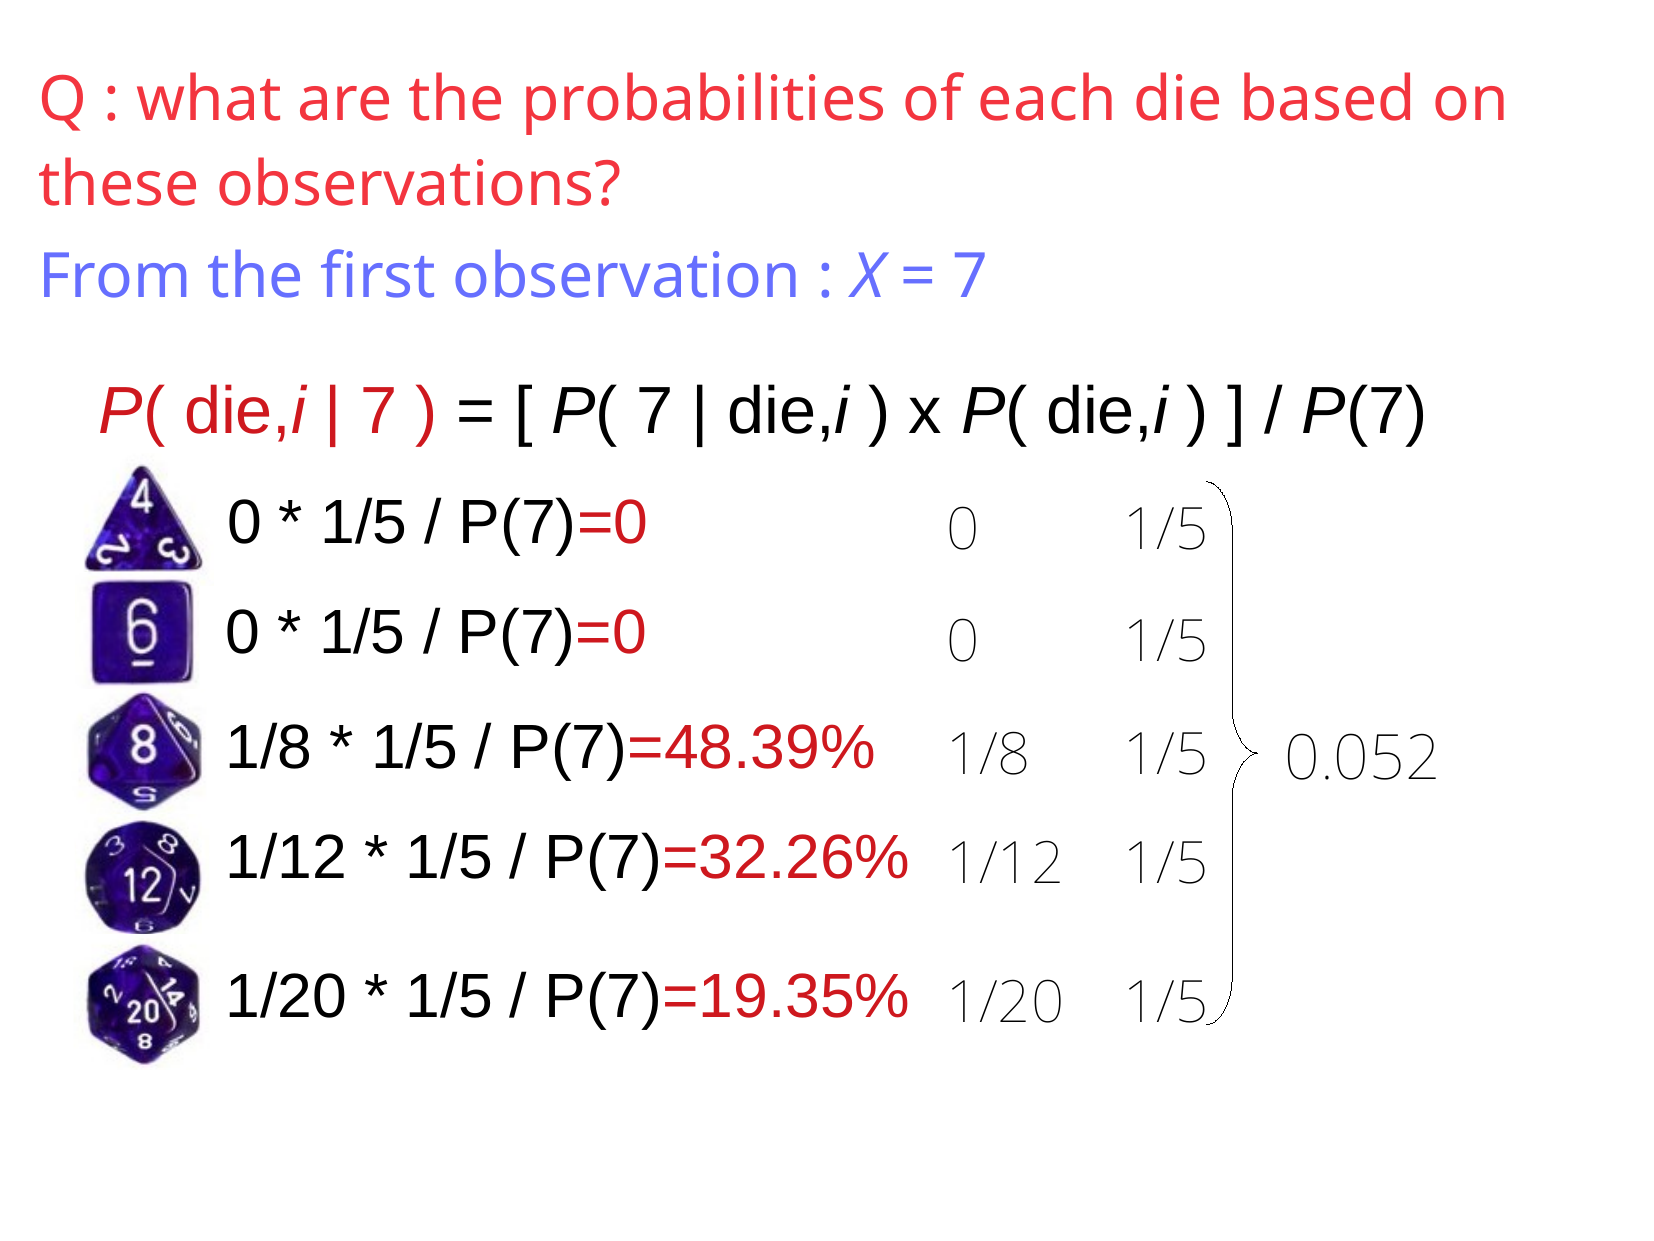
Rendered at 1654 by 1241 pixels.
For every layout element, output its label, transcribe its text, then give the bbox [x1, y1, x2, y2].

text_box From the first observation : X = 7 [23, 223, 1647, 378]
picture [71, 453, 214, 1070]
text_box 1/8 [931, 704, 1047, 785]
text_box 1/8 * 1/5 / P(7)=48.39% [210, 704, 891, 790]
text_box P( die,i | 7 ) = [ P( 7 | die,i ) x P( die,i ) ] / P(7) [84, 378, 1543, 455]
text_box 1/5 [1108, 592, 1225, 672]
text_box 1/20 * 1/5 / P(7)=19.35% [211, 953, 926, 1038]
text_box 1/12 [931, 814, 1082, 894]
text_box 1/5 [1108, 952, 1225, 1033]
text_box 0 [931, 592, 996, 672]
text_box 0 * 1/5 / P(7)=0 [212, 479, 664, 564]
text_box 1/12 * 1/5 / P(7)=32.26% [211, 814, 926, 899]
text_box 0 * 1/5 / P(7)=0 [210, 589, 662, 675]
text_box 1/5 [1108, 704, 1225, 785]
text_box 1/20 [931, 952, 1082, 1033]
text_box 0.052 [1269, 705, 1529, 856]
text_box 0 [931, 479, 996, 560]
text_box 1/5 [1108, 479, 1225, 560]
text_box Q : what are the probabilities of each die based on these observations? [23, 46, 1647, 201]
text_box 1/5 [1108, 814, 1225, 894]
